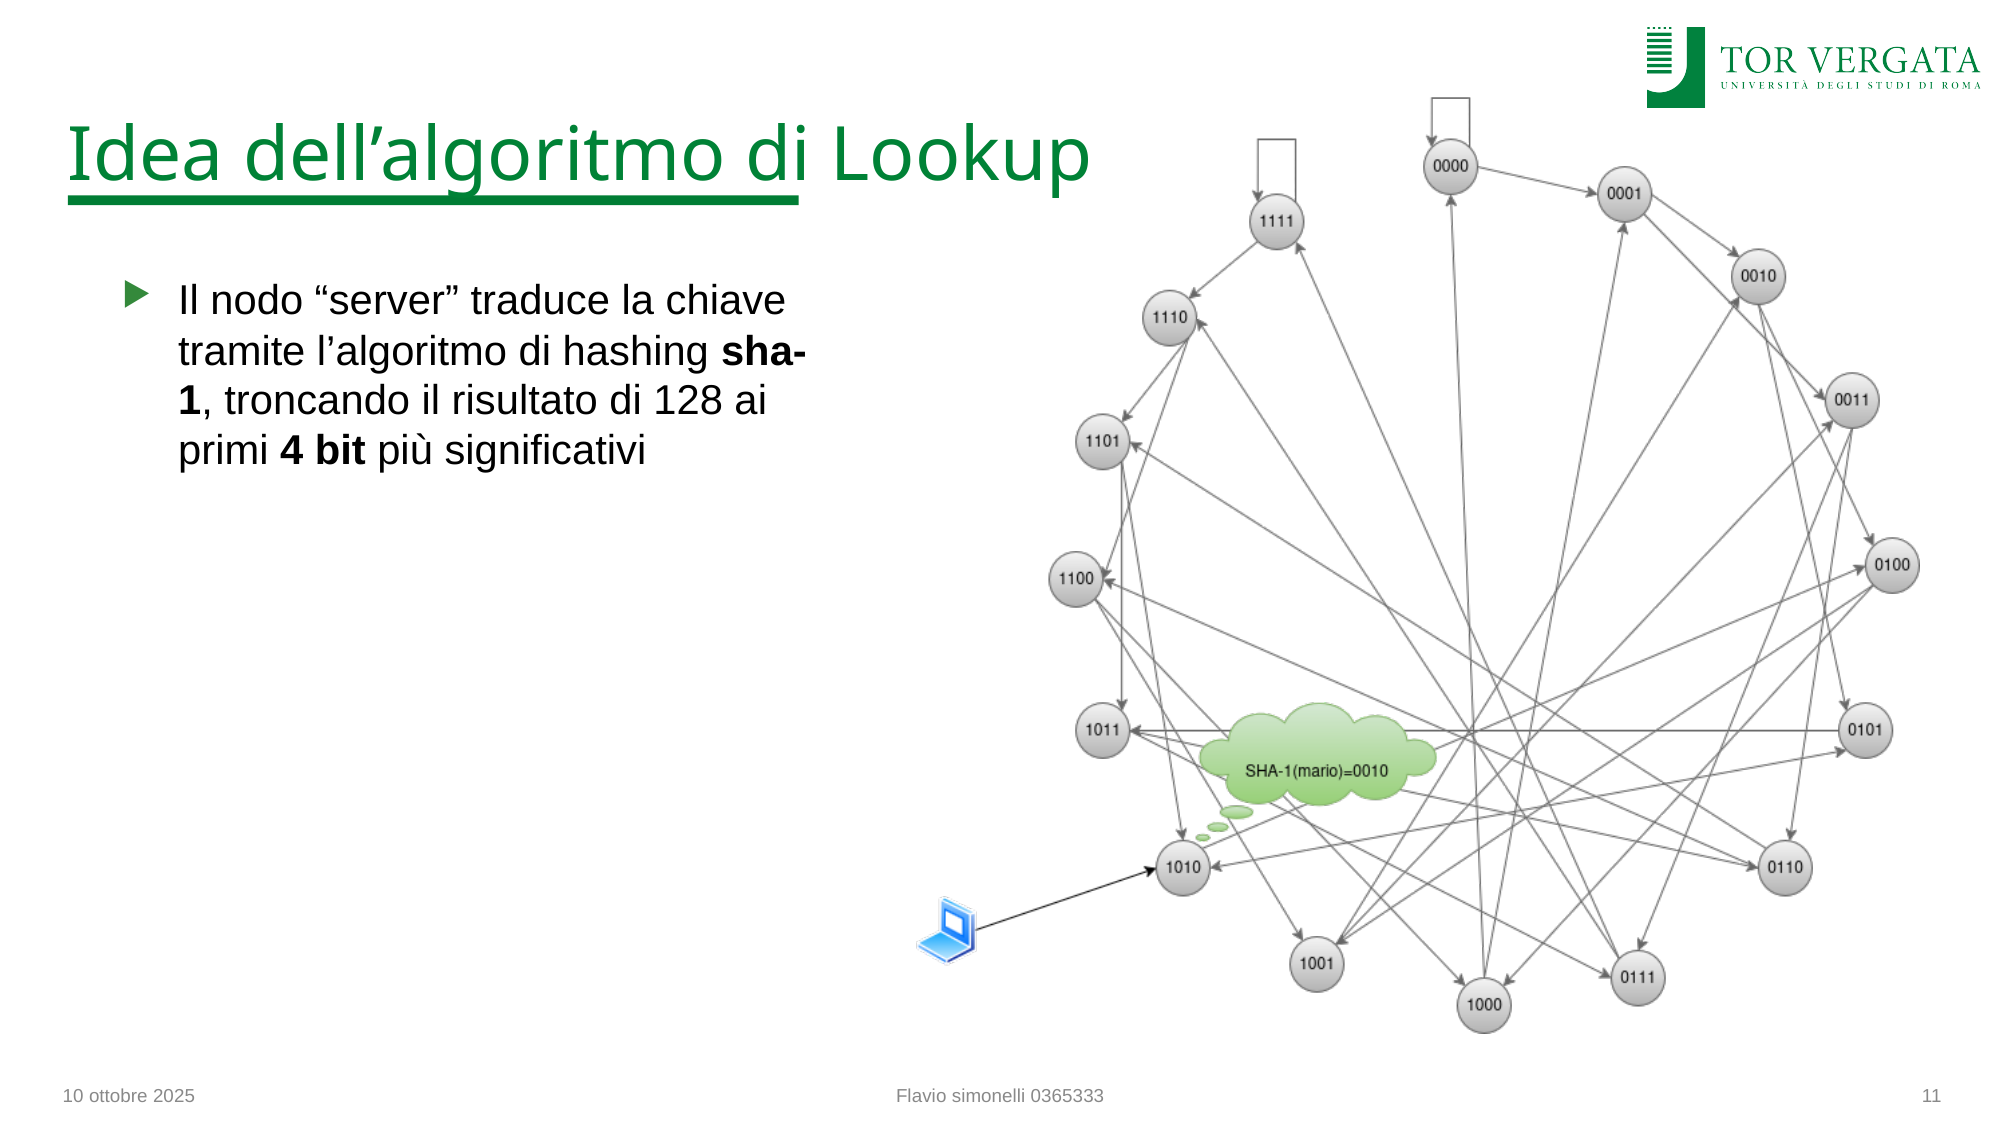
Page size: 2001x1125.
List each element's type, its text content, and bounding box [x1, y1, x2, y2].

picture [915, 88, 1920, 1034]
title Idea dell’algoritmo di Lookup [52, 51, 1981, 204]
picture [1647, 27, 1981, 51]
slide_number 10 ottobre 2025 [47, 1065, 498, 1125]
list Il nodo “server” traduce la chiave tramite l’algoritmo di hashing sha-1, troncando il risultato di 128 ai primi 4 bit più significativi [106, 265, 857, 975]
footer Flavio simonelli 0365333 [662, 1065, 1338, 1125]
